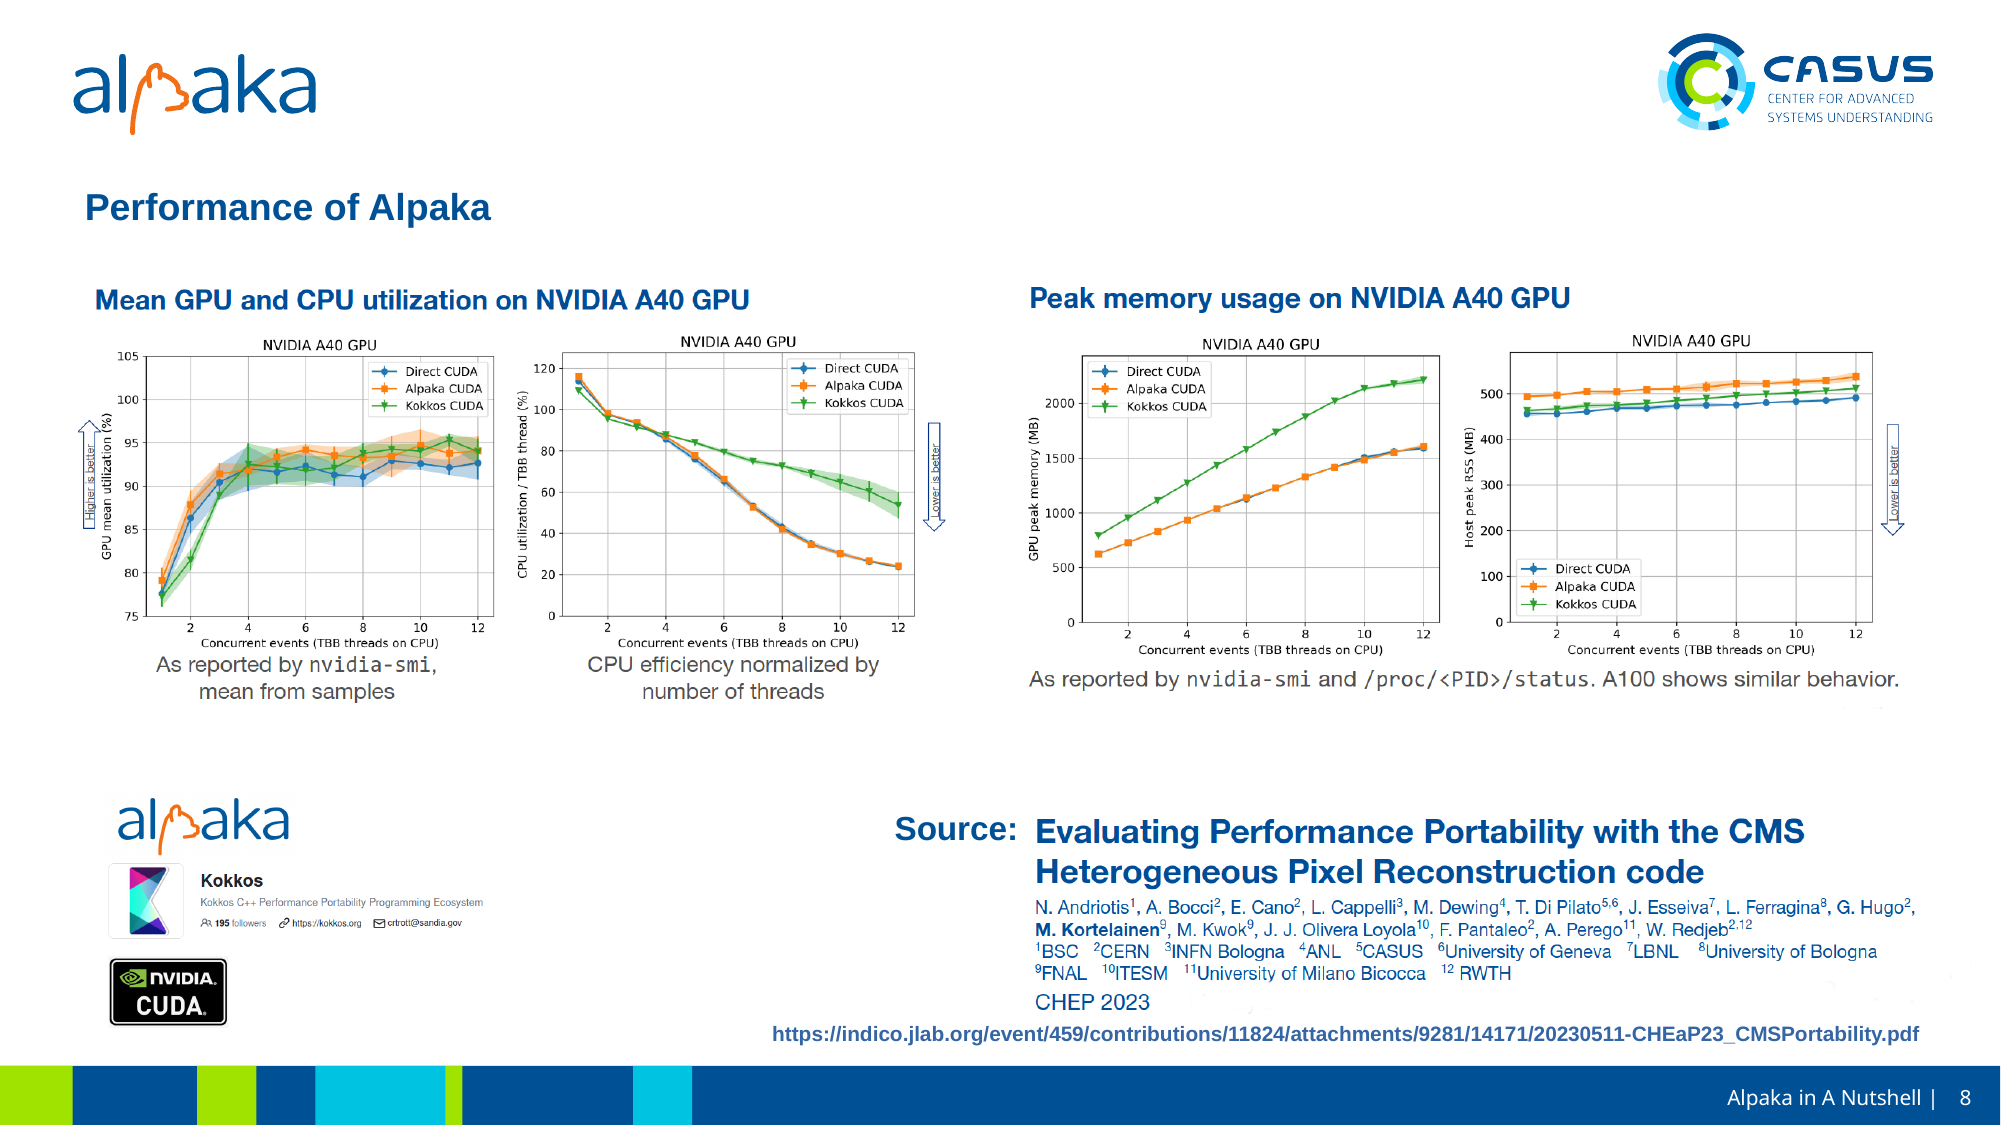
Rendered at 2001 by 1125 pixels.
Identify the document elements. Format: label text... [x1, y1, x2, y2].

text_box Performance of Alpaka [70, 179, 544, 279]
picture [75, 283, 951, 706]
picture [1009, 275, 1910, 709]
picture [1658, 33, 1933, 131]
picture [72, 53, 317, 136]
picture [106, 956, 229, 1028]
picture [97, 788, 497, 952]
text_box Source: [879, 803, 1170, 902]
text_box https://indico.jlab.org/event/459/contributions/11824/attachments/9281/14171/20230511-CHEaP23_CMSPortability.pdf [757, 1015, 2001, 1082]
picture [1023, 808, 1979, 1015]
